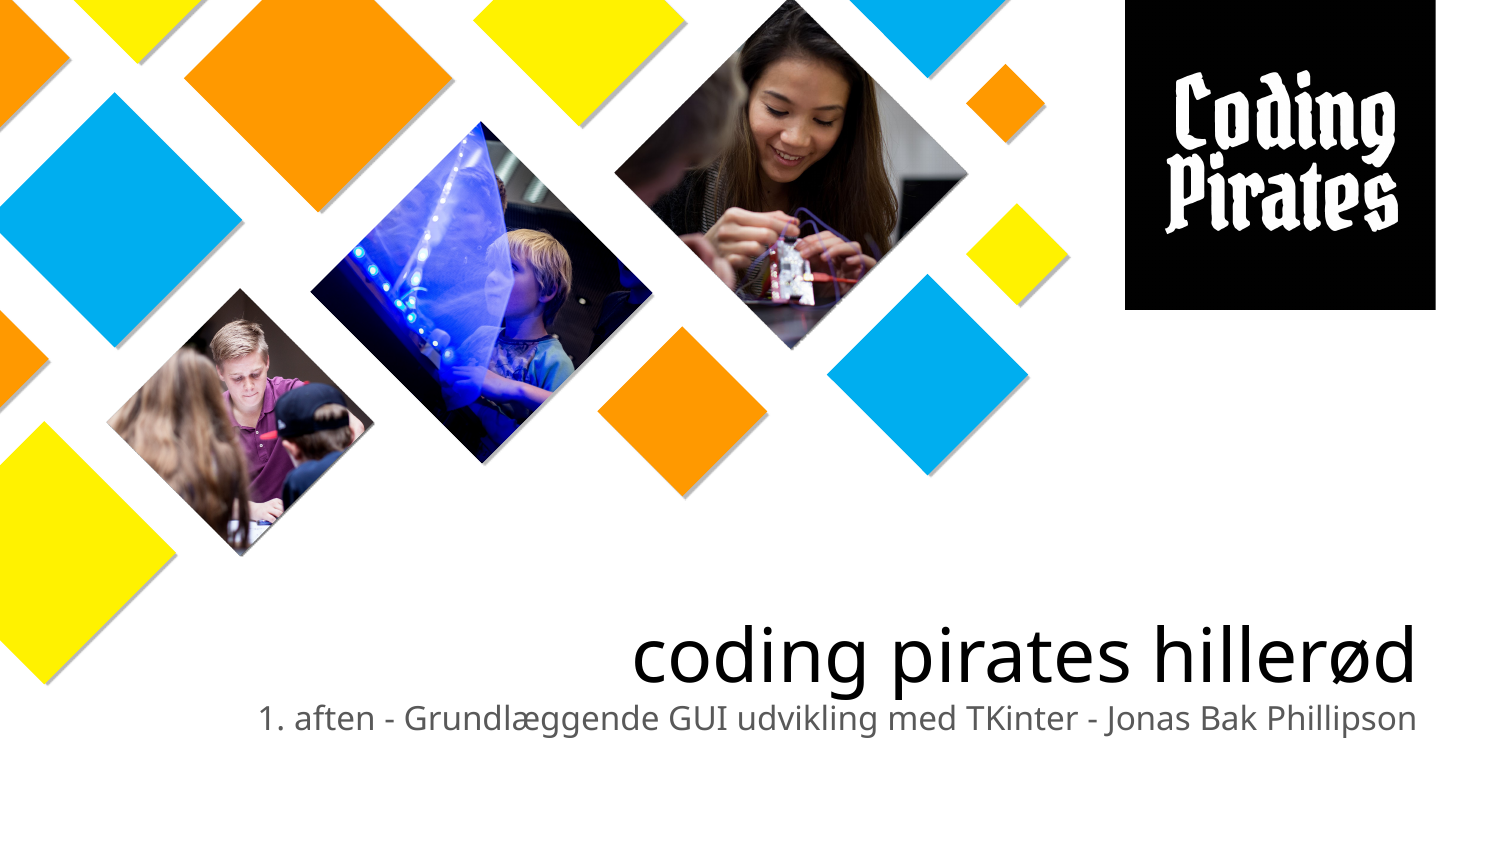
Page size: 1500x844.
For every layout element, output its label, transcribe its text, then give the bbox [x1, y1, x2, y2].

picture [1125, 0, 1436, 310]
title coding pirates hillerød 1. aften - Grundlæggende GUI udvikling med TKinter - Jonas Bak Phillipson [70, 592, 1435, 805]
picture [20, 266, 460, 578]
picture [500, 0, 1081, 378]
